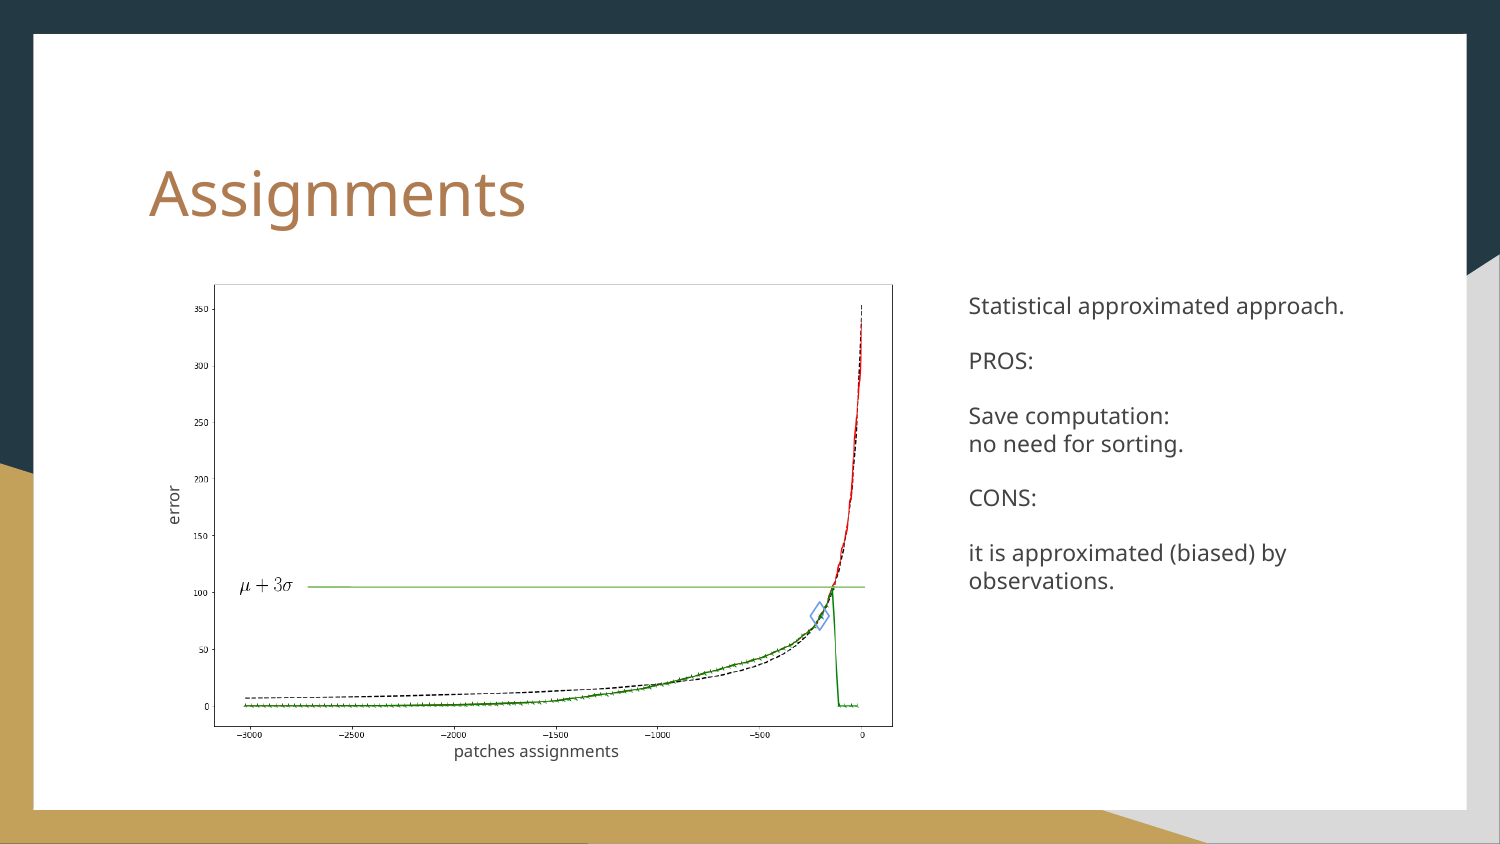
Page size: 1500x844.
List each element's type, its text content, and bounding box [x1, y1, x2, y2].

title error [147, 469, 192, 541]
picture [187, 276, 900, 745]
title Assignments [134, 138, 1366, 296]
title patches assignments [438, 725, 648, 770]
title Statistical approximated approach. PROS: Save computation: no need for sorting. CONS: it is approximated (biased) by observations. [953, 276, 1420, 686]
